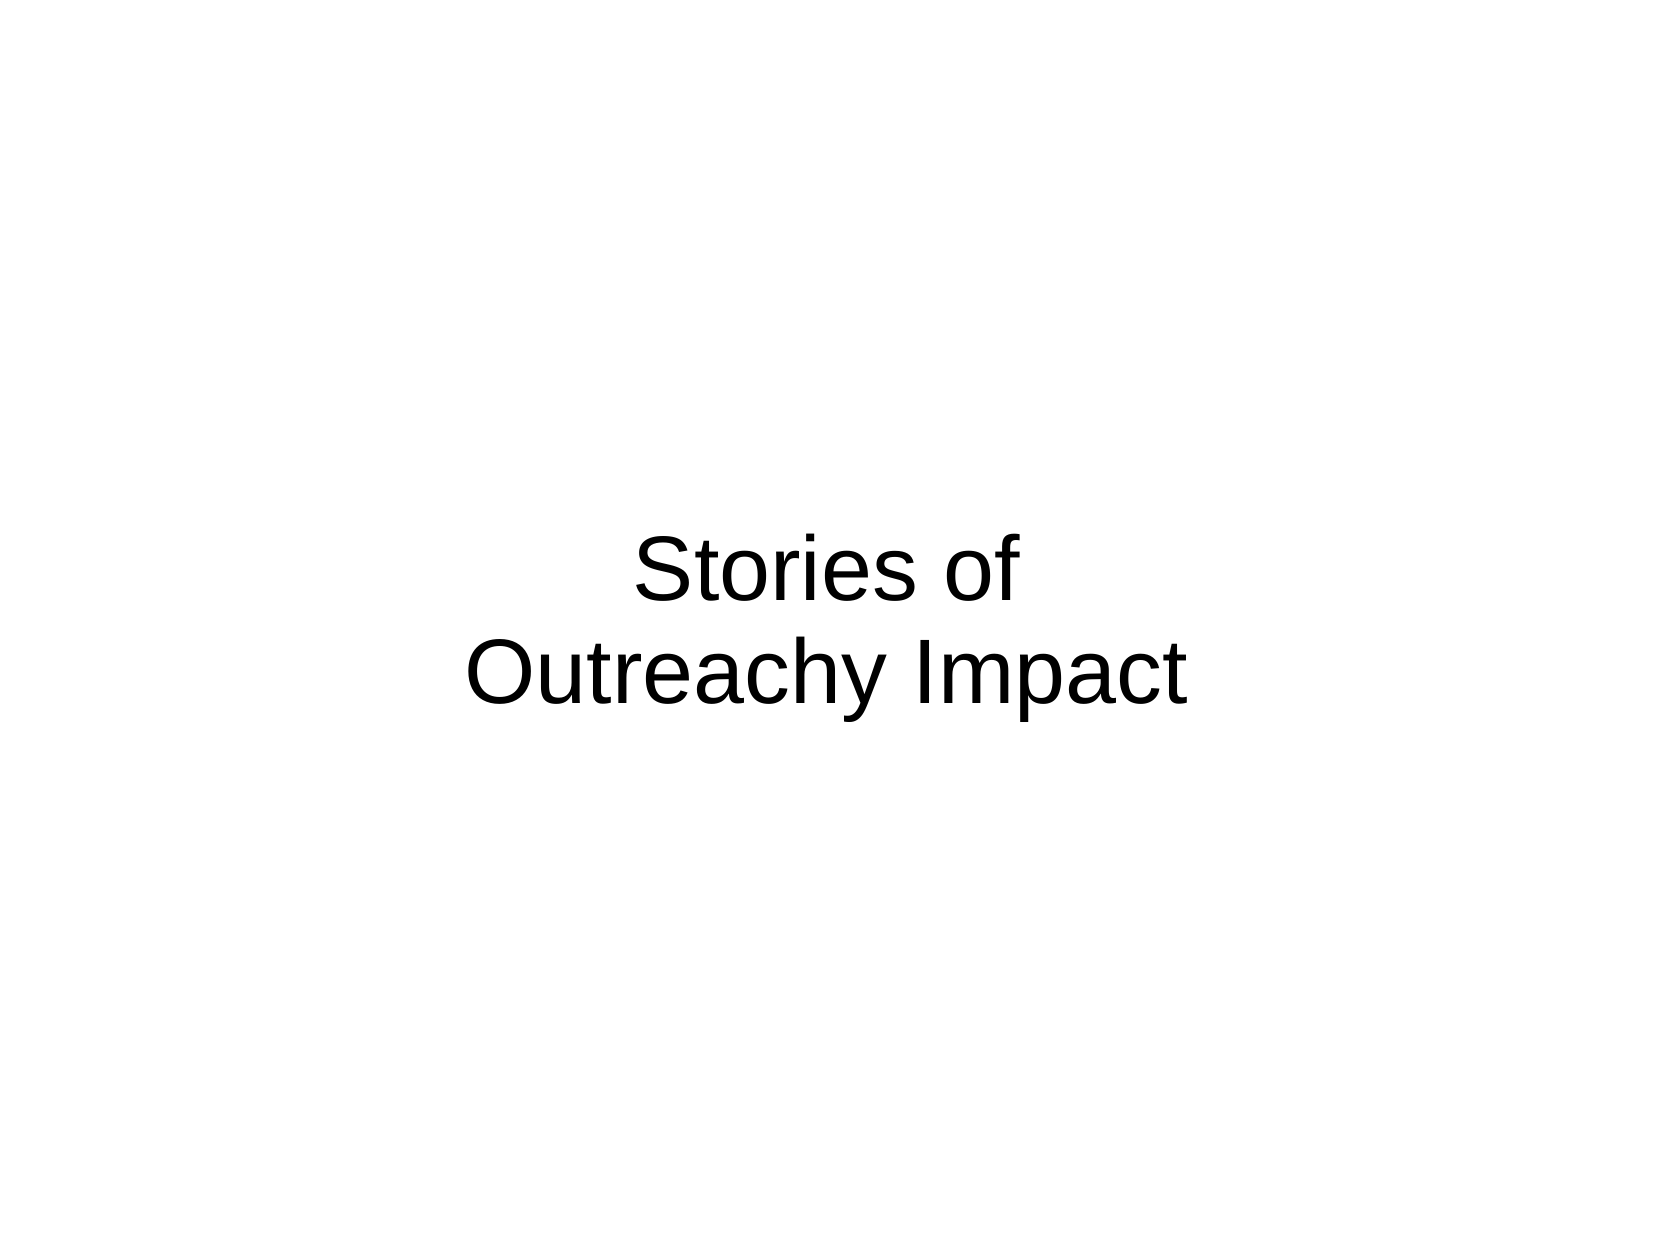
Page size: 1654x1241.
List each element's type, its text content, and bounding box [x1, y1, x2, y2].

title Stories of Outreachy Impact [82, 516, 1571, 724]
